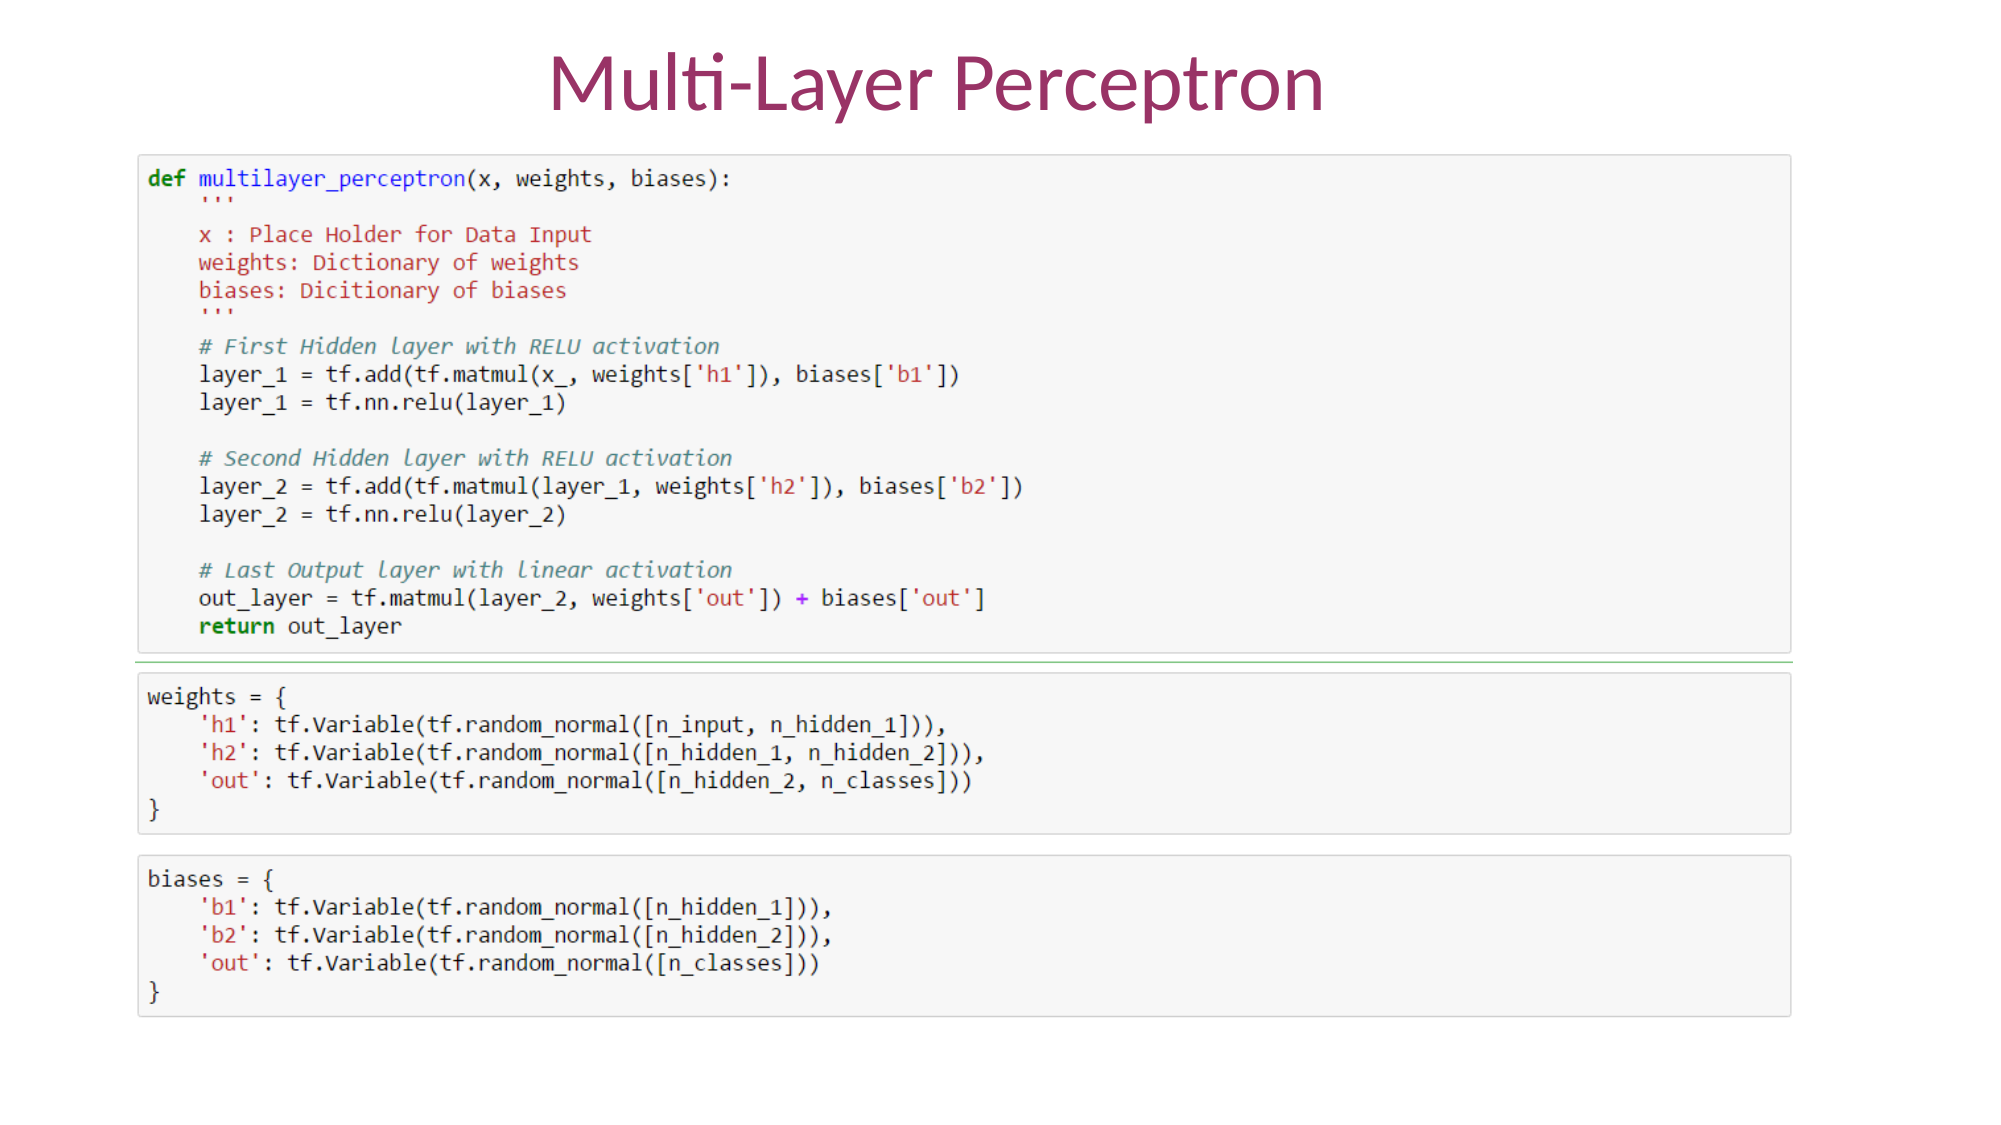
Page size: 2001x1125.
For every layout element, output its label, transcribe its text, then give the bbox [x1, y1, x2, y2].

text_box Multi-Layer Perceptron [150, 20, 1726, 136]
picture [135, 153, 1793, 1021]
